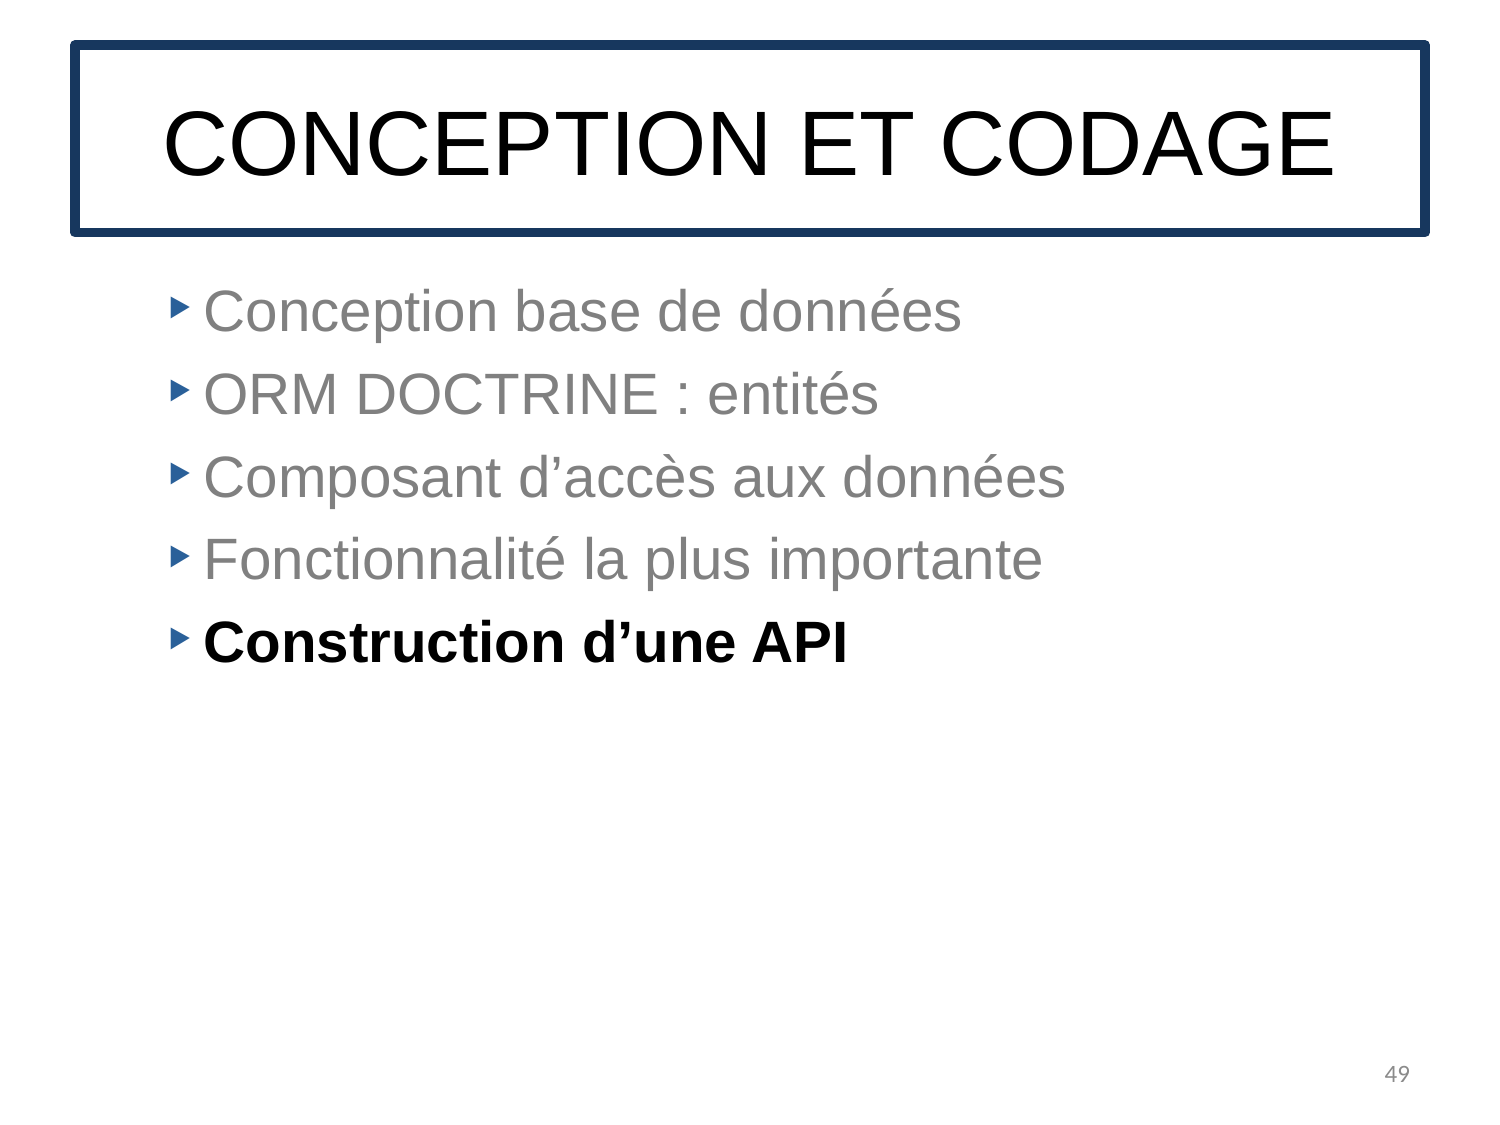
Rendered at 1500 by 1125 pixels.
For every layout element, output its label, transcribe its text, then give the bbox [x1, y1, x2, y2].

title CONCEPTION ET CODAGE [75, 45, 1425, 233]
text_box Conception base de données ORM DOCTRINE : entités Composant d’accès aux données Fonctionnalité la plus importante Construction d’une API [153, 271, 1382, 780]
